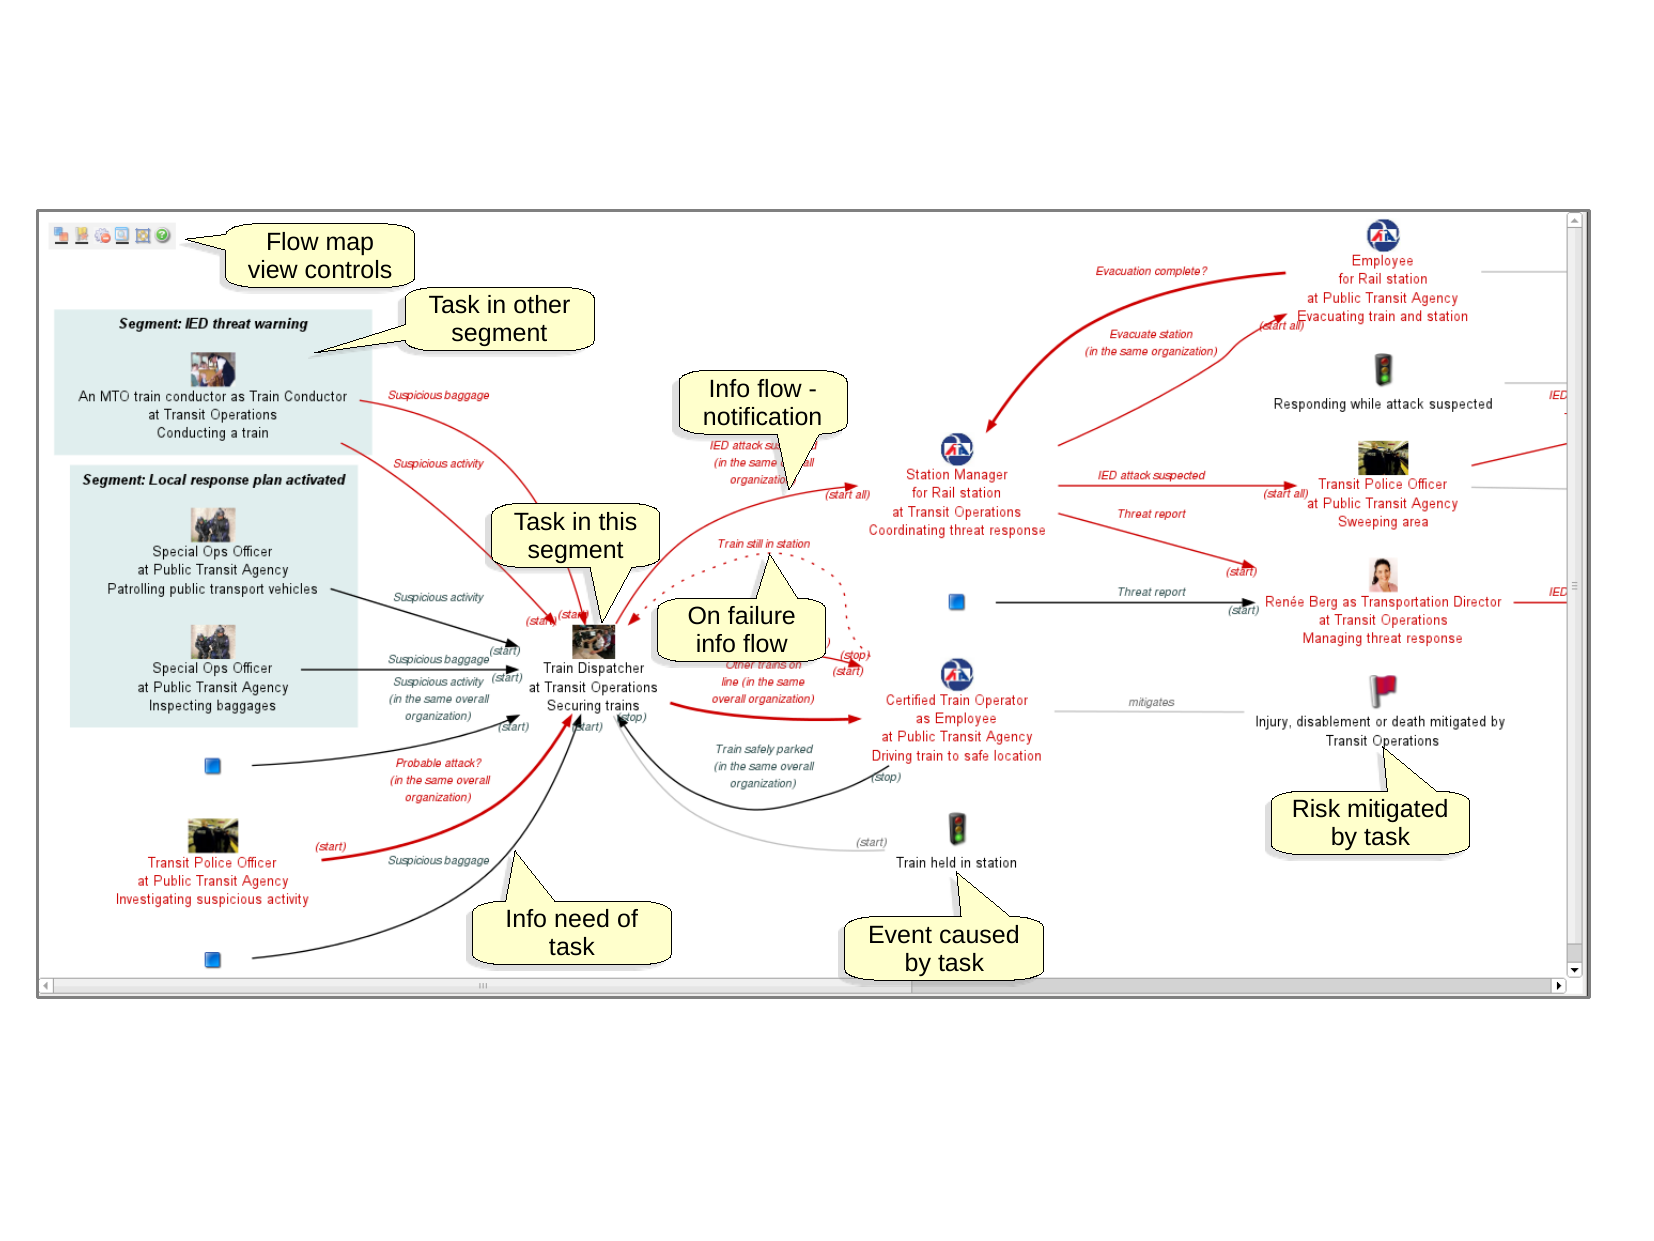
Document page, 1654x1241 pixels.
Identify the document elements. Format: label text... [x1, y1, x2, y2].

text_box Task in this segment [491, 503, 660, 623]
picture [39, 212, 1588, 997]
text_box On failure info flow [657, 553, 826, 662]
text_box Task in other segment [314, 287, 595, 353]
text_box Info flow - notification [679, 370, 848, 490]
text_box Event caused by task [844, 871, 1044, 981]
text_box Info need of task [472, 850, 672, 965]
text_box Risk mitigated by task [1271, 746, 1470, 855]
text_box Flow map view controls [185, 223, 415, 288]
